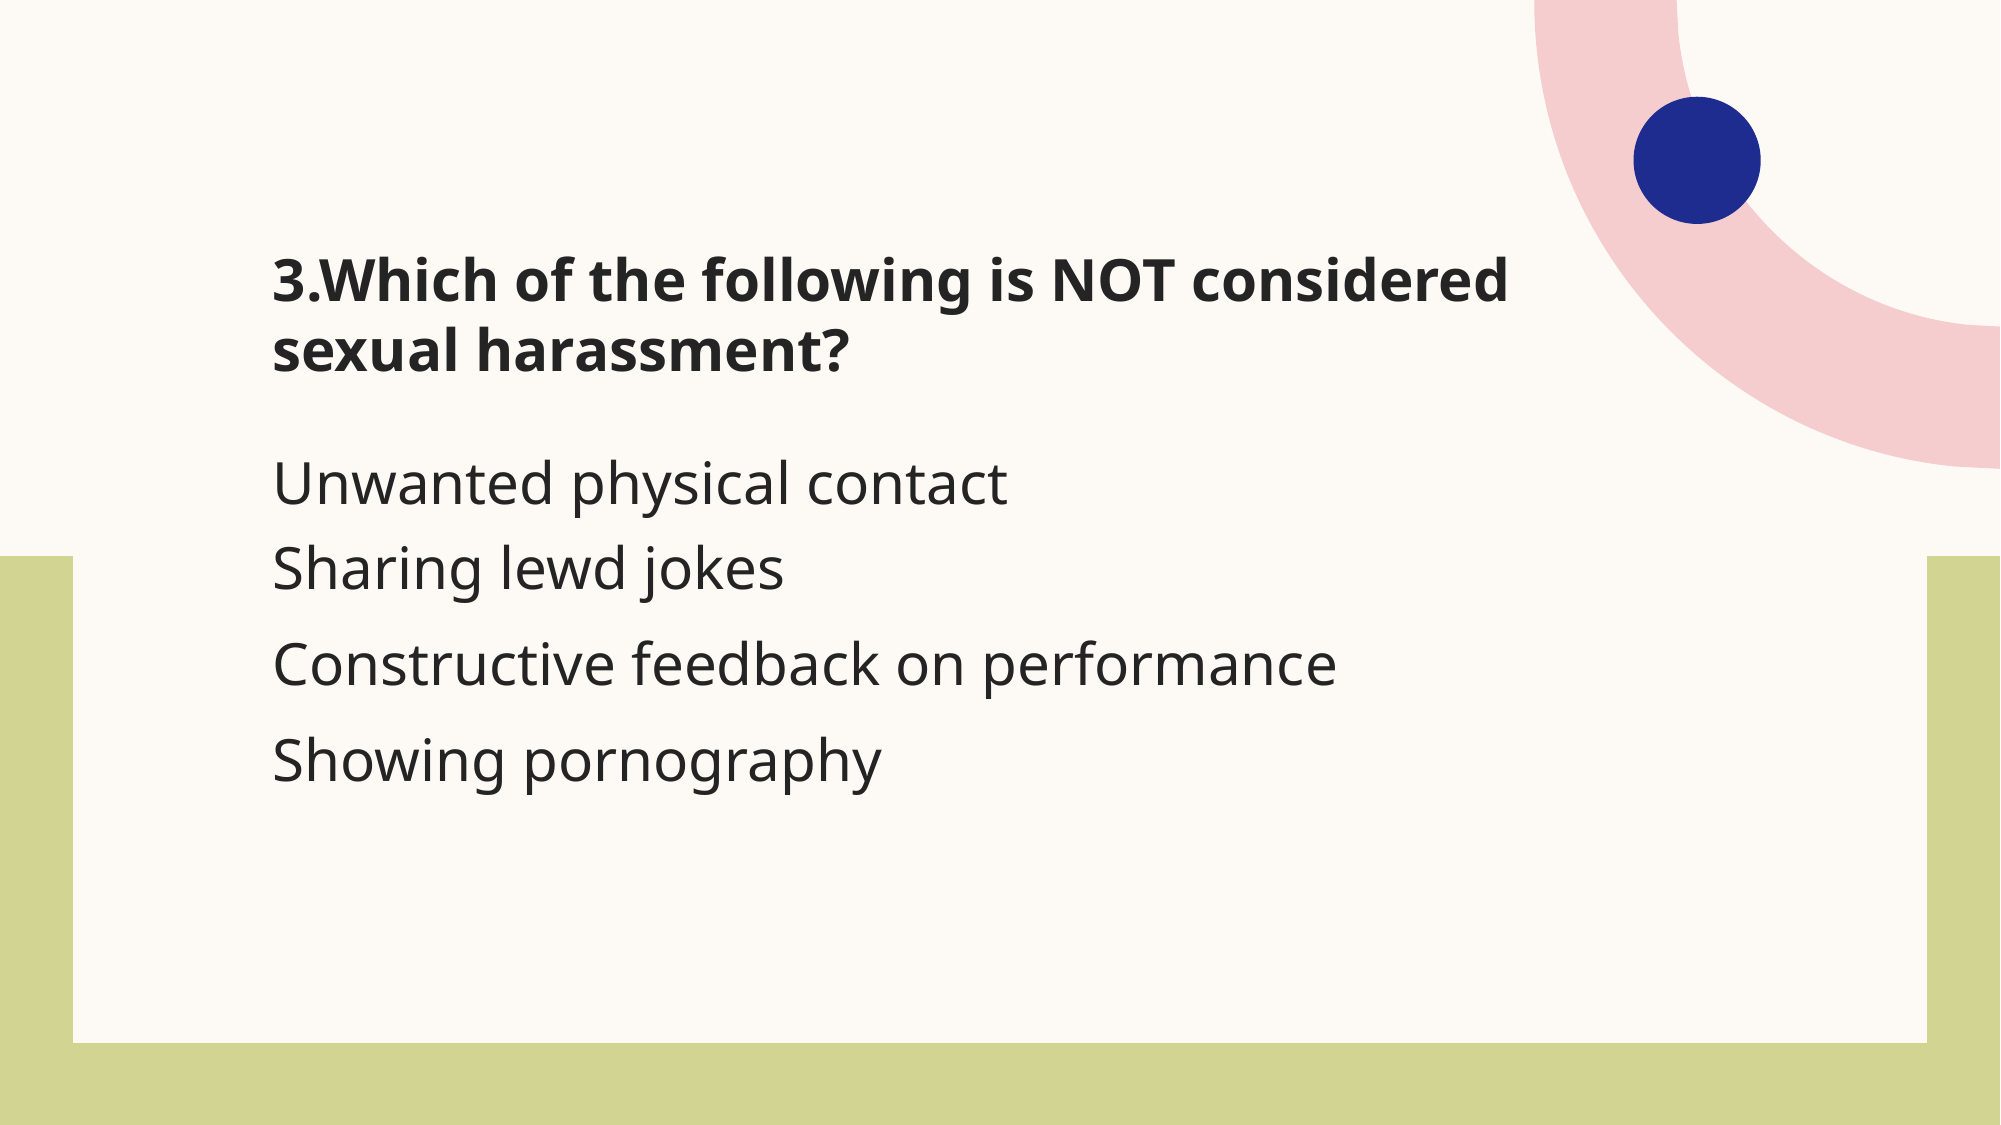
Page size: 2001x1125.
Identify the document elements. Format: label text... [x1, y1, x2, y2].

text_box Showing pornography [258, 715, 1260, 802]
text_box 3.Which of the following is NOT considered sexual harassment? [258, 235, 1642, 438]
text_box Unwanted physical contact [258, 439, 1260, 523]
text_box Constructive feedback on performance [258, 619, 1458, 706]
text_box Sharing lewd jokes [258, 523, 1260, 610]
